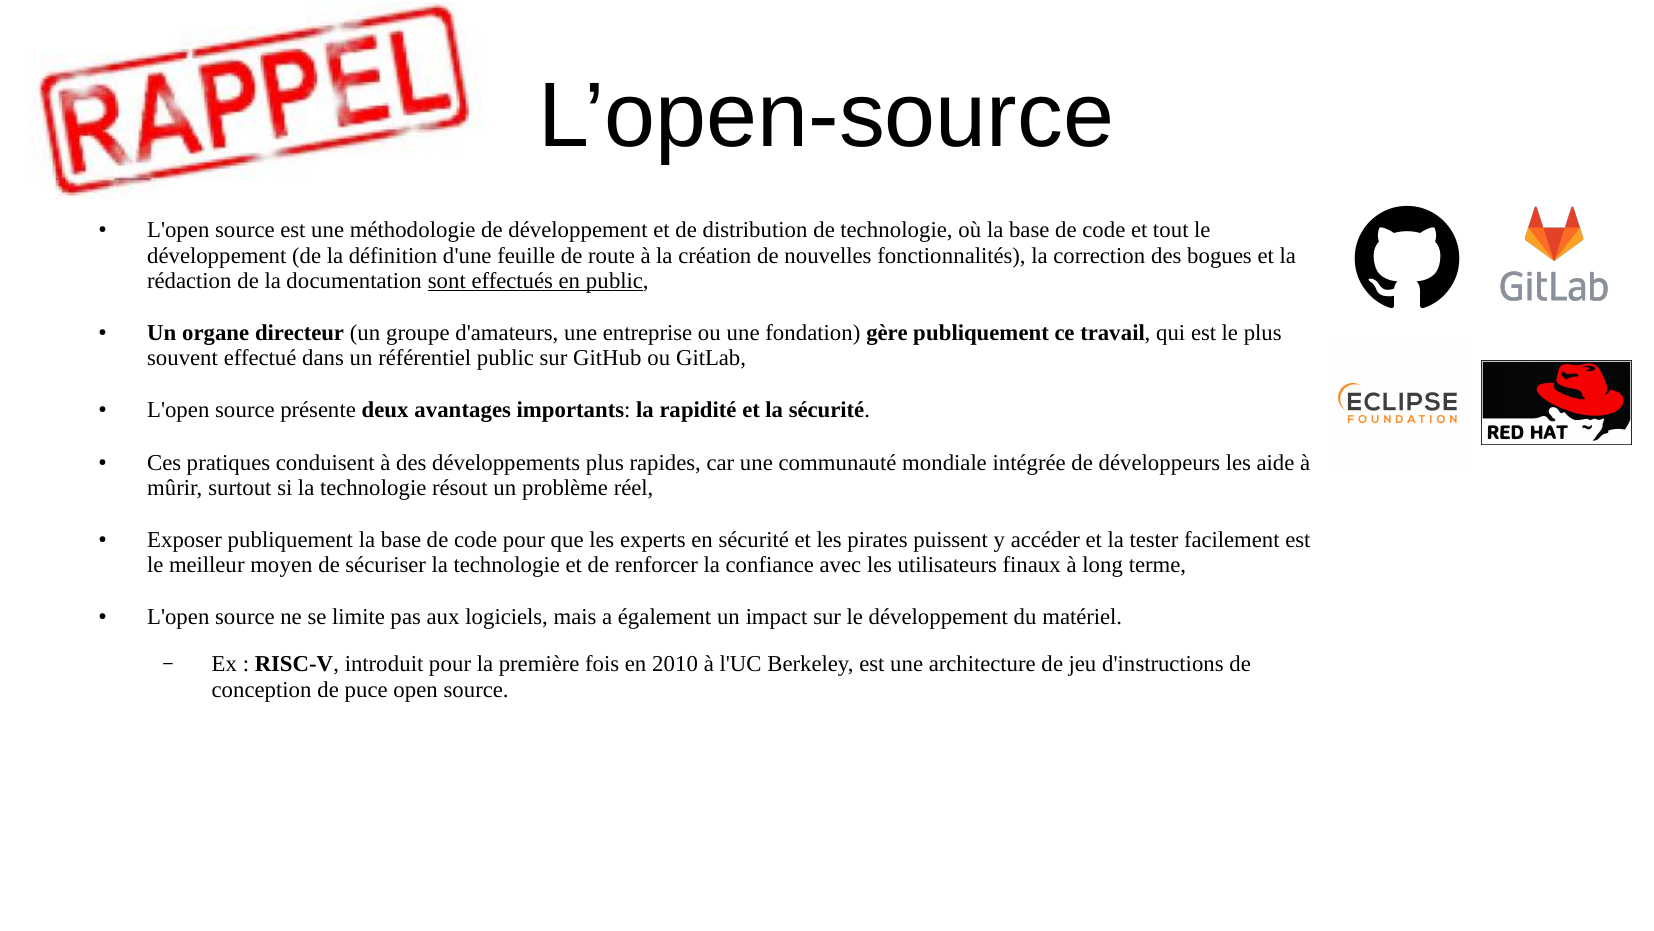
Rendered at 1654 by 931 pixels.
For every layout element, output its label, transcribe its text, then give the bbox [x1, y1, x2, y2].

picture [1313, 185, 1629, 322]
picture [1481, 360, 1632, 445]
picture [6, 2, 505, 199]
title L’open-source [505, 37, 1571, 193]
picture [1329, 336, 1465, 472]
list L'open source est une méthodologie de développement et de distribution de technologie, où la base de code et tout le développement (de la définition d'une feuille de route à la création de nouvelles fonctionnalités), la correction des bogues et la rédaction de la documentation sont effectués en public, Un organe directeur (un groupe d'amateurs, une entreprise ou une fondation) gère publiquement ce travail, qui est le plus souvent effectué dans un référentiel public sur GitHub ou GitLab, L'open source présente deux avantages importants: la rapidité et la sécurité. Ces pratiques conduisent à des développements plus rapides, car une communauté mondiale intégrée de développeurs les aide à mûrir, surtout si la technologie résout un problème réel, Exposer publiquement la base de code pour que les experts en sécurité et les pirates puissent y accéder et la tester facilement est le meilleur moyen de sécuriser la technologie et de renforcer la confiance avec les utilisateurs finaux à long terme, L'open source ne se limite pas aux logiciels, mais a également un impact sur le développement du matériel. Ex : RISC-V, introduit pour la première fois en 2010 à l'UC Berkeley, est une architecture de jeu d'instructions de conception de puce open source. [82, 217, 1321, 758]
